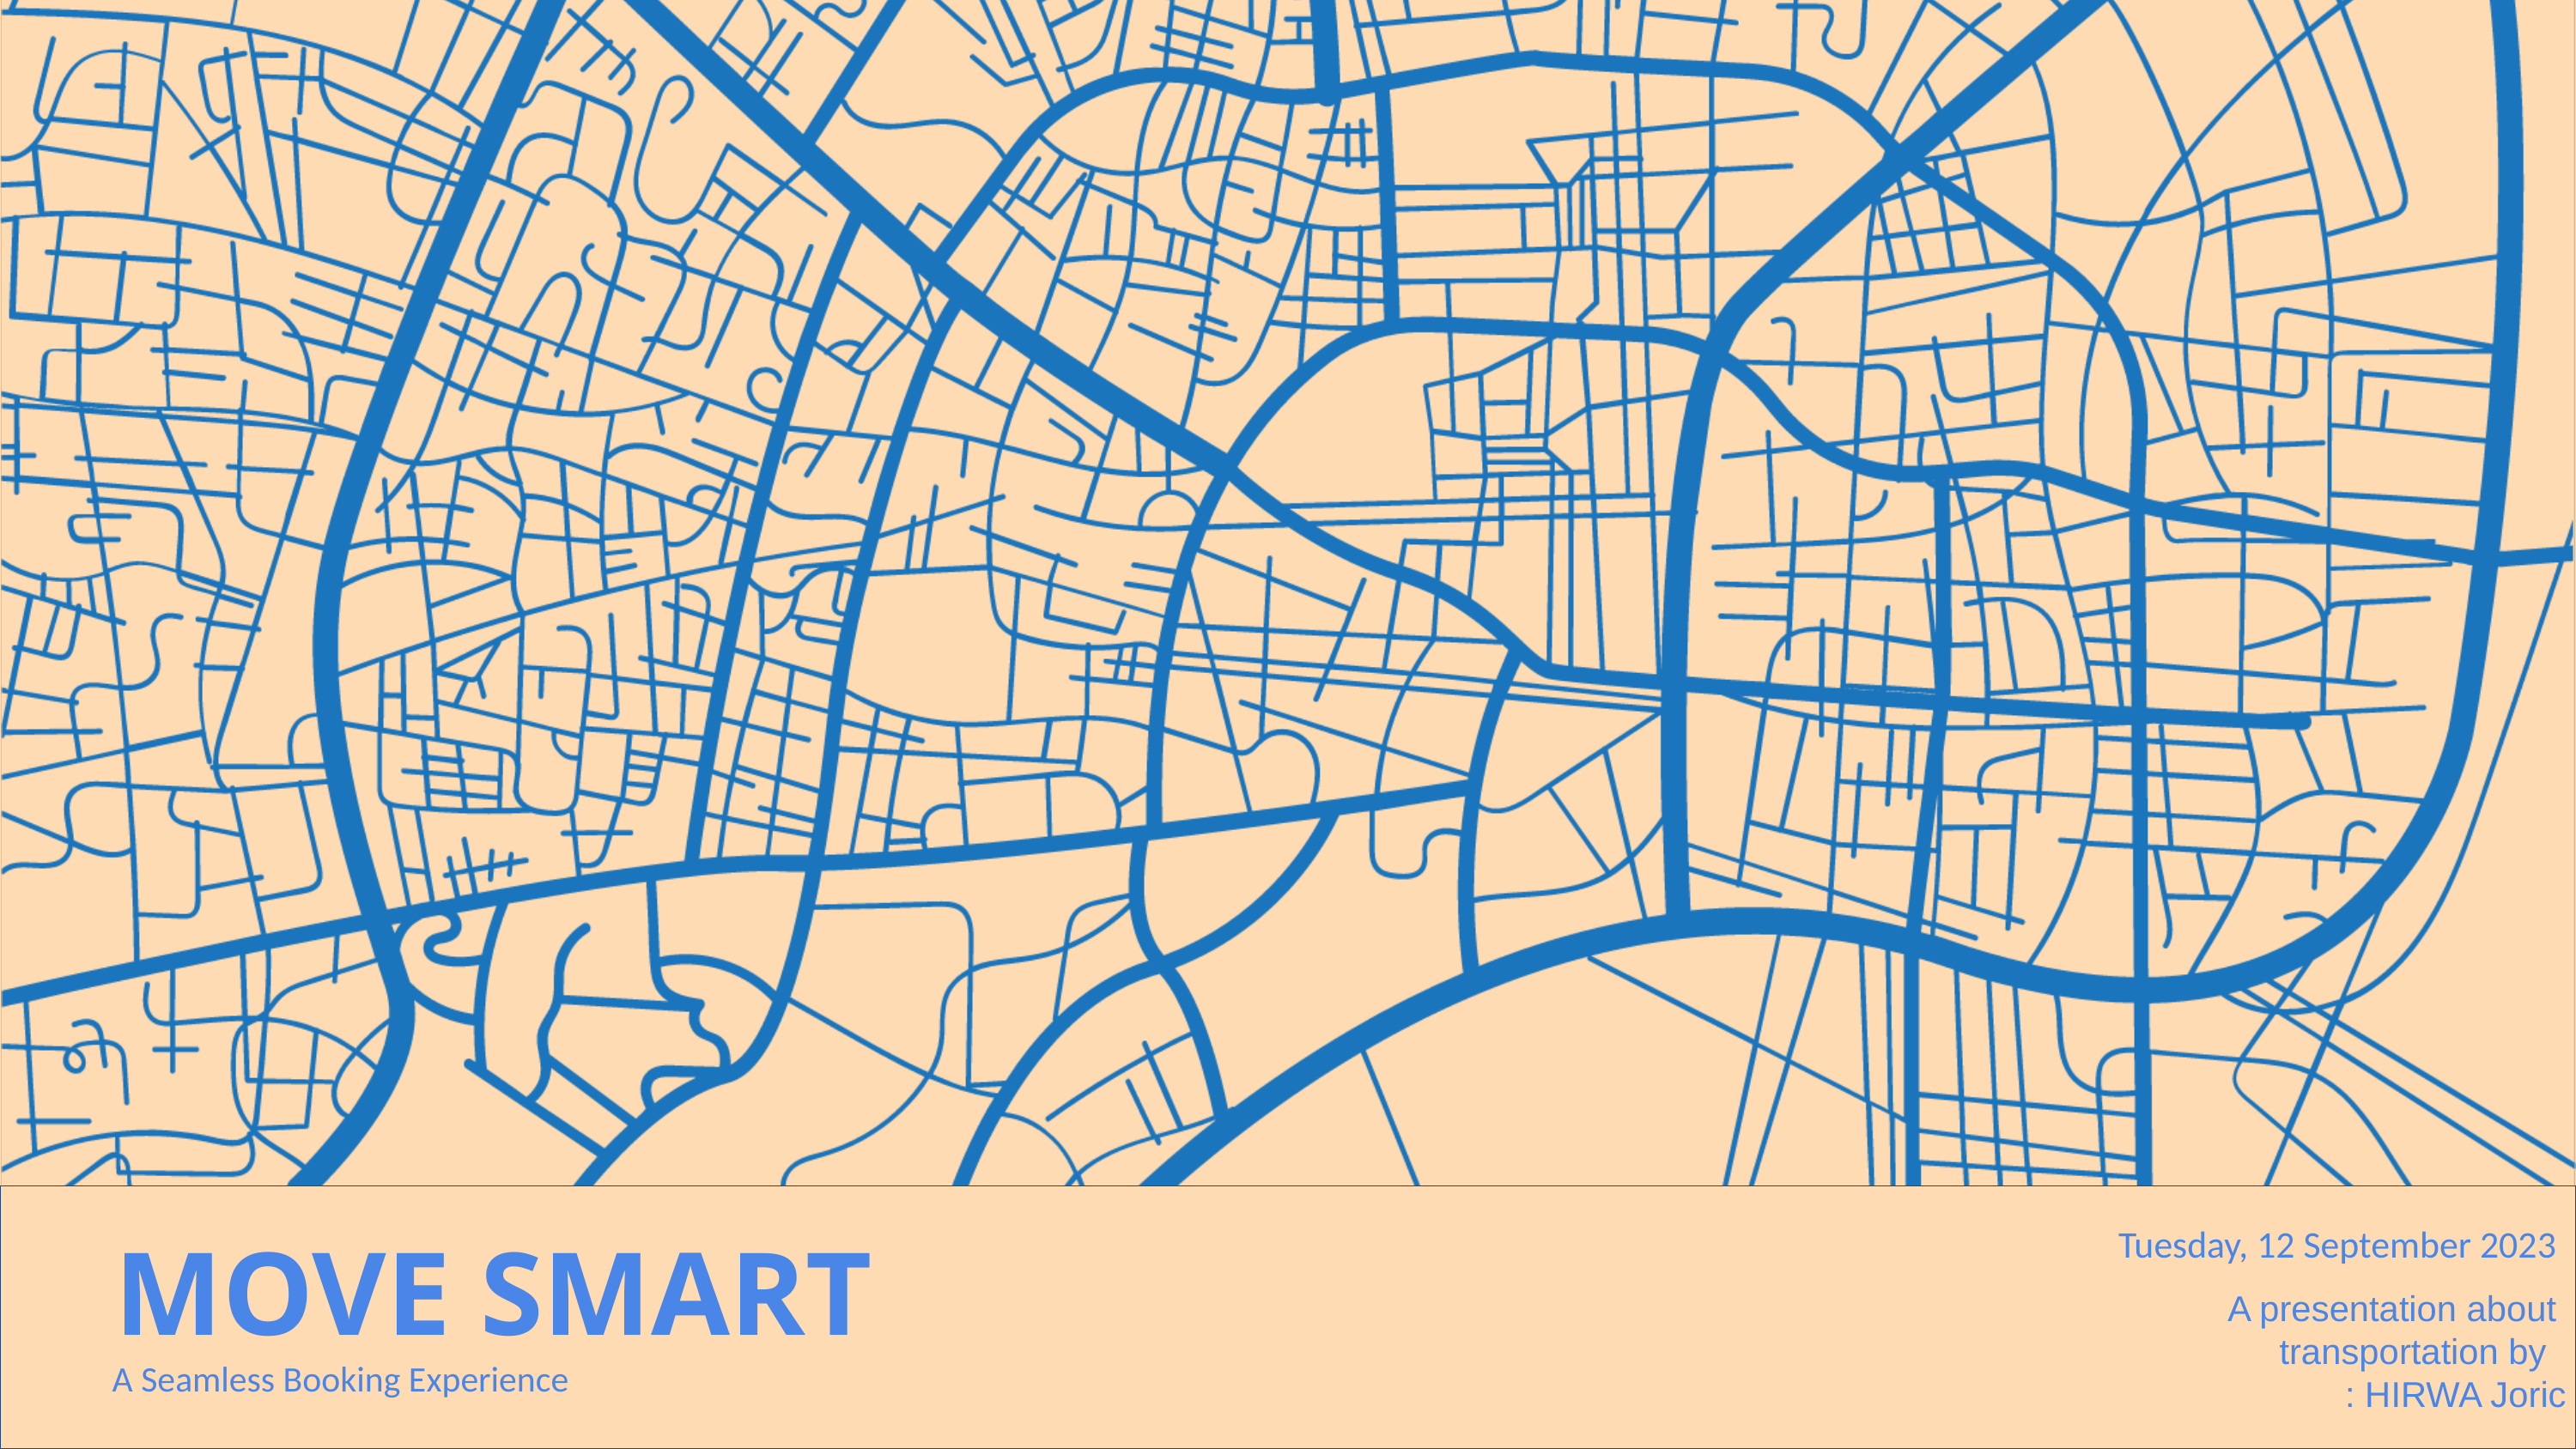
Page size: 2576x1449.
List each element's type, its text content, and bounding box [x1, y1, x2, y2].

picture [0, 0, 2576, 1185]
text_box MOVE SMART [0, 1208, 1002, 1372]
text_box [0, 1185, 2576, 1449]
text_box A presentation about transportation by : HIRWA Joric [2072, 1272, 2576, 1428]
text_box A Seamless Booking Experience [99, 1337, 1292, 1413]
text_box Tuesday, 12 September 2023 [2087, 1208, 2570, 1272]
